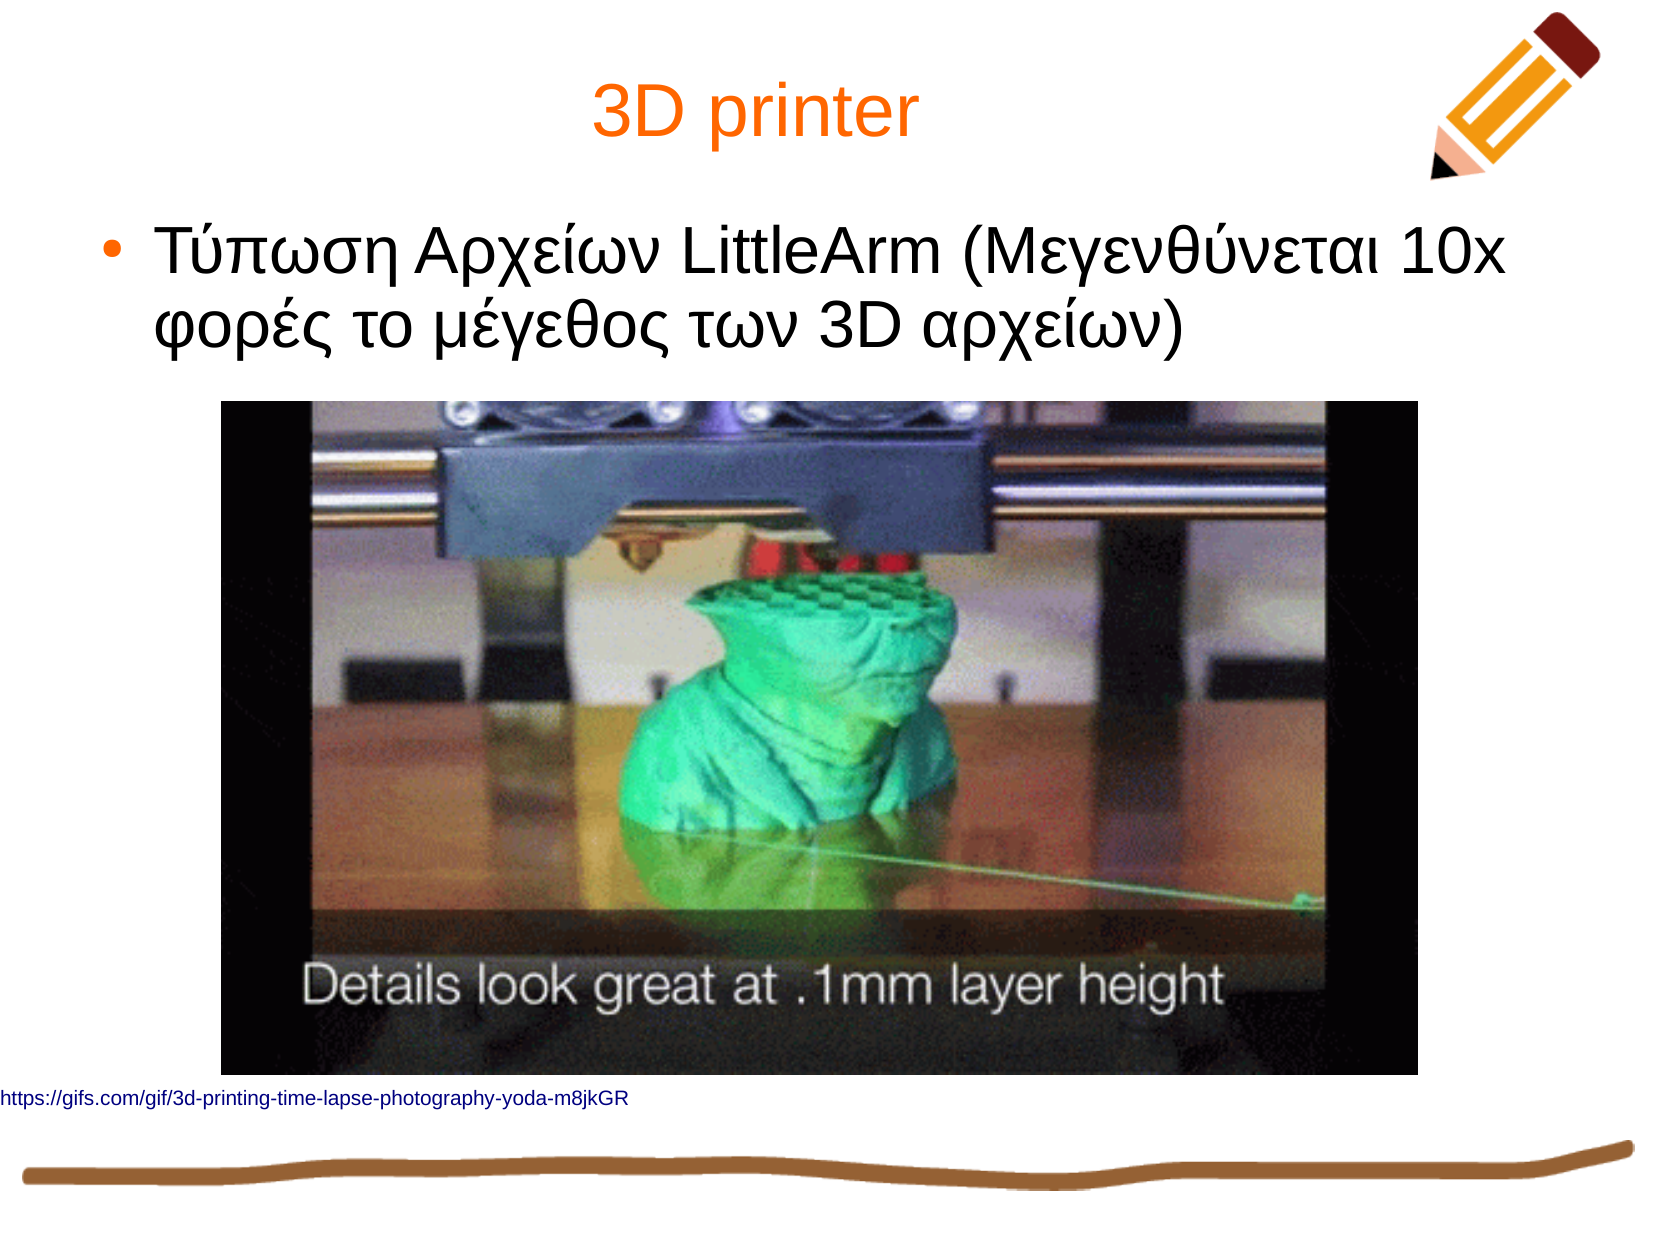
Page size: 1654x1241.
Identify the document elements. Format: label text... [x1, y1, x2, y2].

picture [221, 662, 1418, 1075]
picture [1430, 12, 1601, 181]
text_box https://gifs.com/gif/3d-printing-time-lapse-photography-yoda-m8jkGR [0, 1086, 686, 1146]
title 3D printer [82, 49, 1430, 172]
picture [22, 1140, 1635, 1191]
list Τύπωση Αρχείων LittleArm (Μεγενθύνεται 10x φορές το μέγεθος των 3D αρχείων) [82, 212, 1571, 662]
